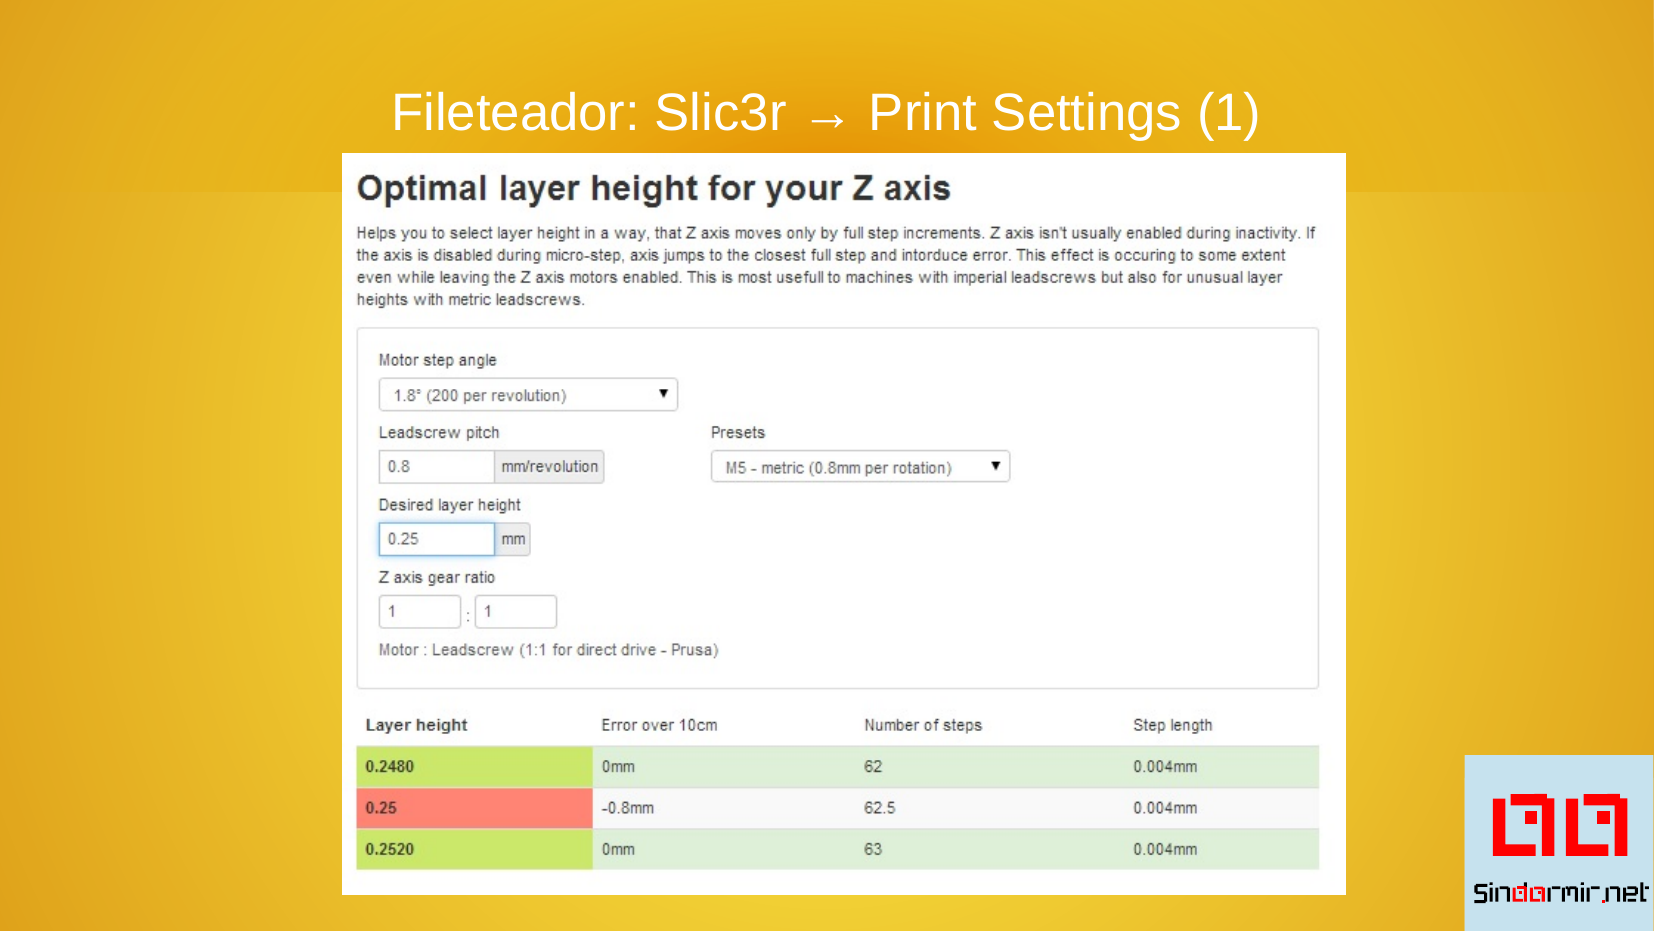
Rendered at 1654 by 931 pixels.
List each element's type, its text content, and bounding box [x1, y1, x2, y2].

title Fileteador: Slic3r → Print Settings (1) [82, 35, 1571, 189]
picture [342, 153, 1346, 895]
picture [1464, 755, 1654, 931]
